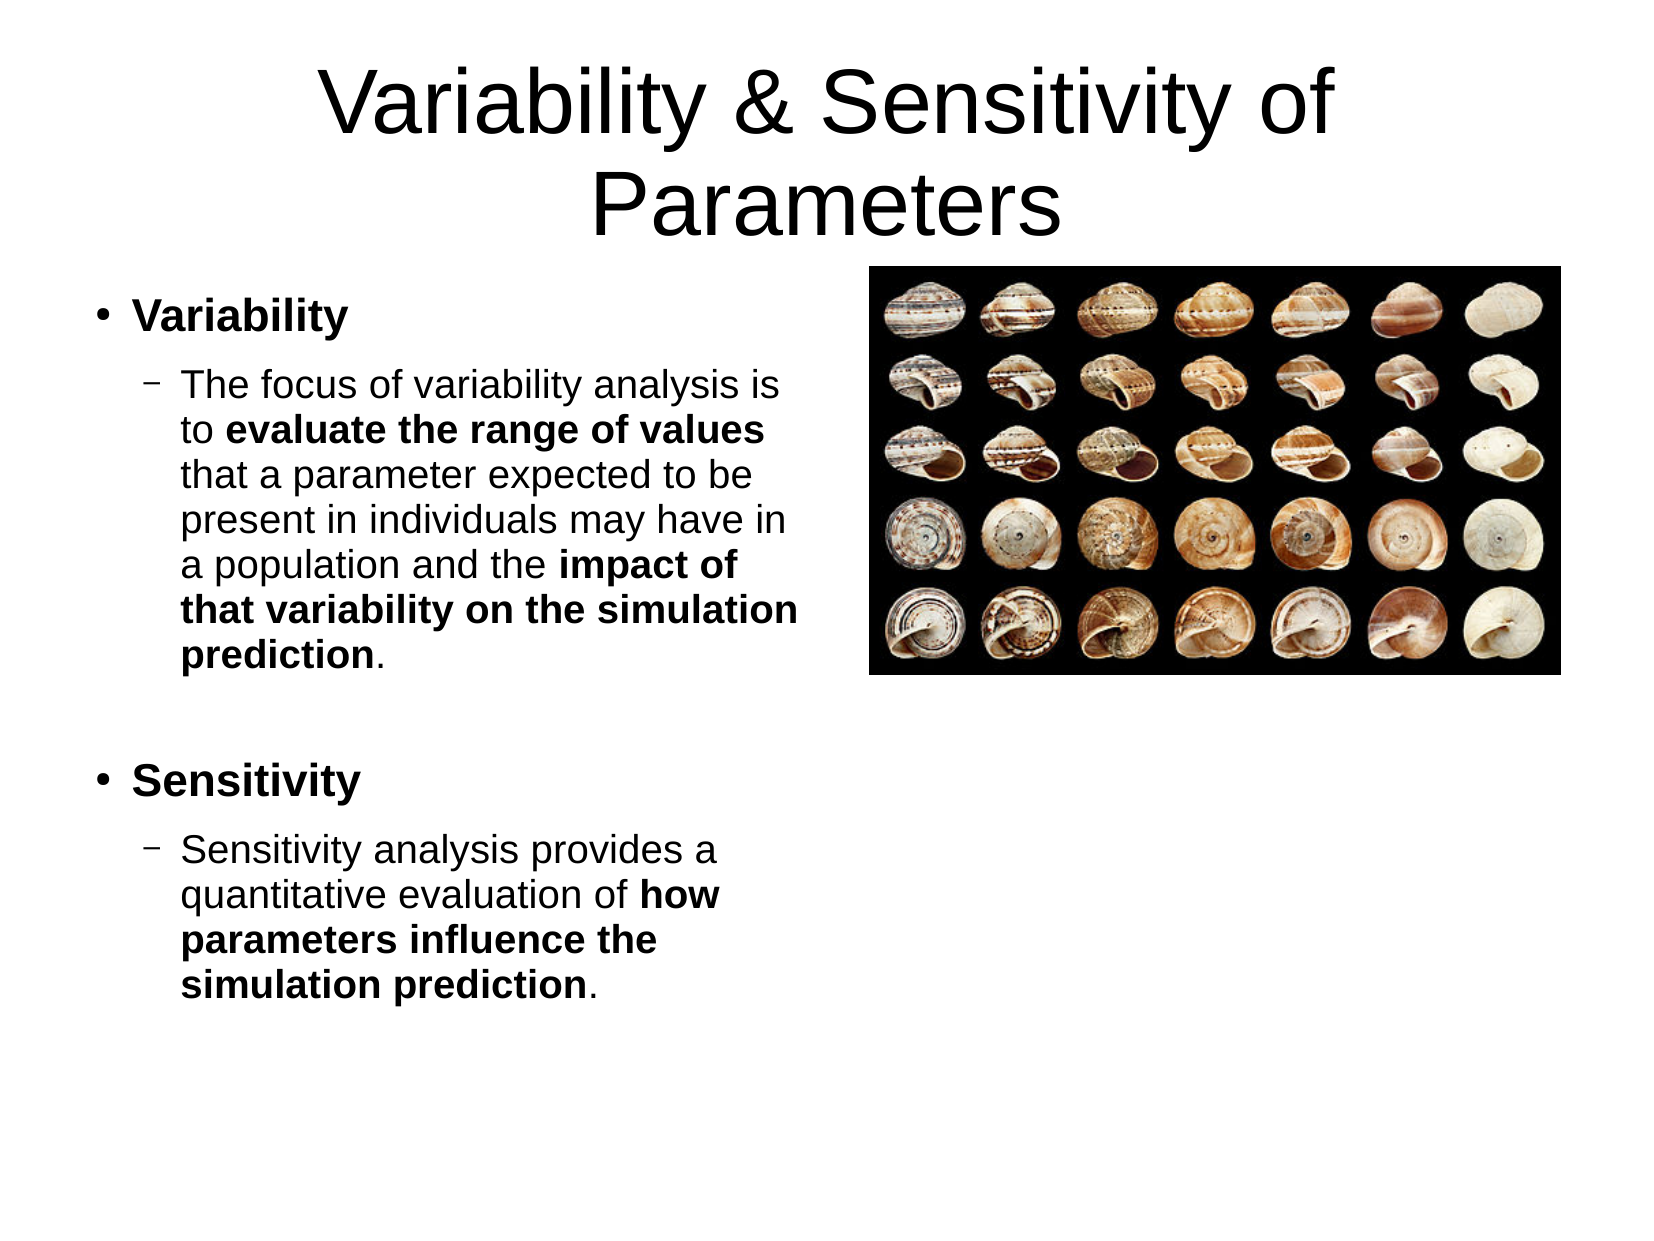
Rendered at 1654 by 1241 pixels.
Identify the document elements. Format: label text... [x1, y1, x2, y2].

picture [869, 266, 1561, 676]
title Variability & Sensitivity of Parameters [82, 49, 1571, 257]
list Variability The focus of variability analysis is to evaluate the range of values that a parameter expected to be present in individuals may have in a population and the impact of that variability on the simulation prediction. Sensitivity Sensitivity analysis provides a quantitative evaluation of how parameters influence the simulation prediction. [82, 290, 811, 1010]
